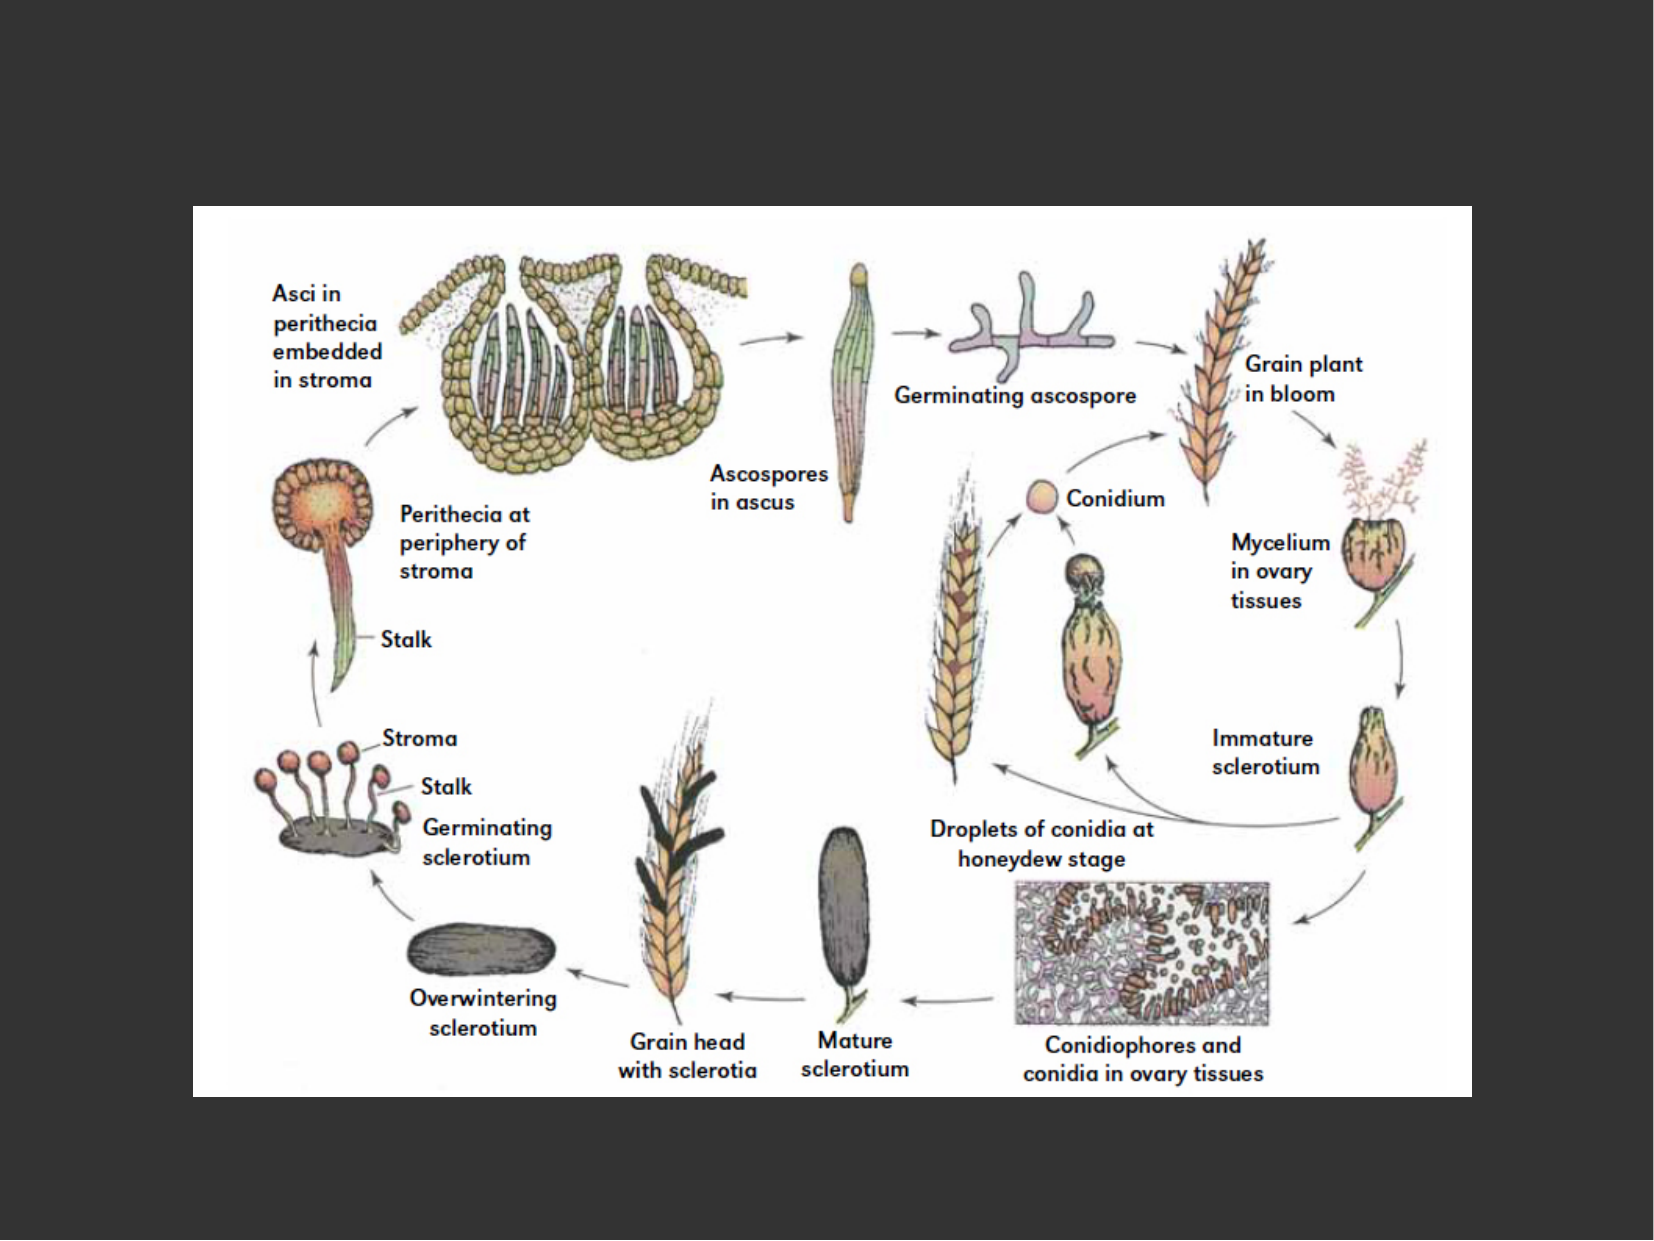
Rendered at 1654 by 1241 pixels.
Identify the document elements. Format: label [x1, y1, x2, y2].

picture [193, 206, 1472, 1097]
